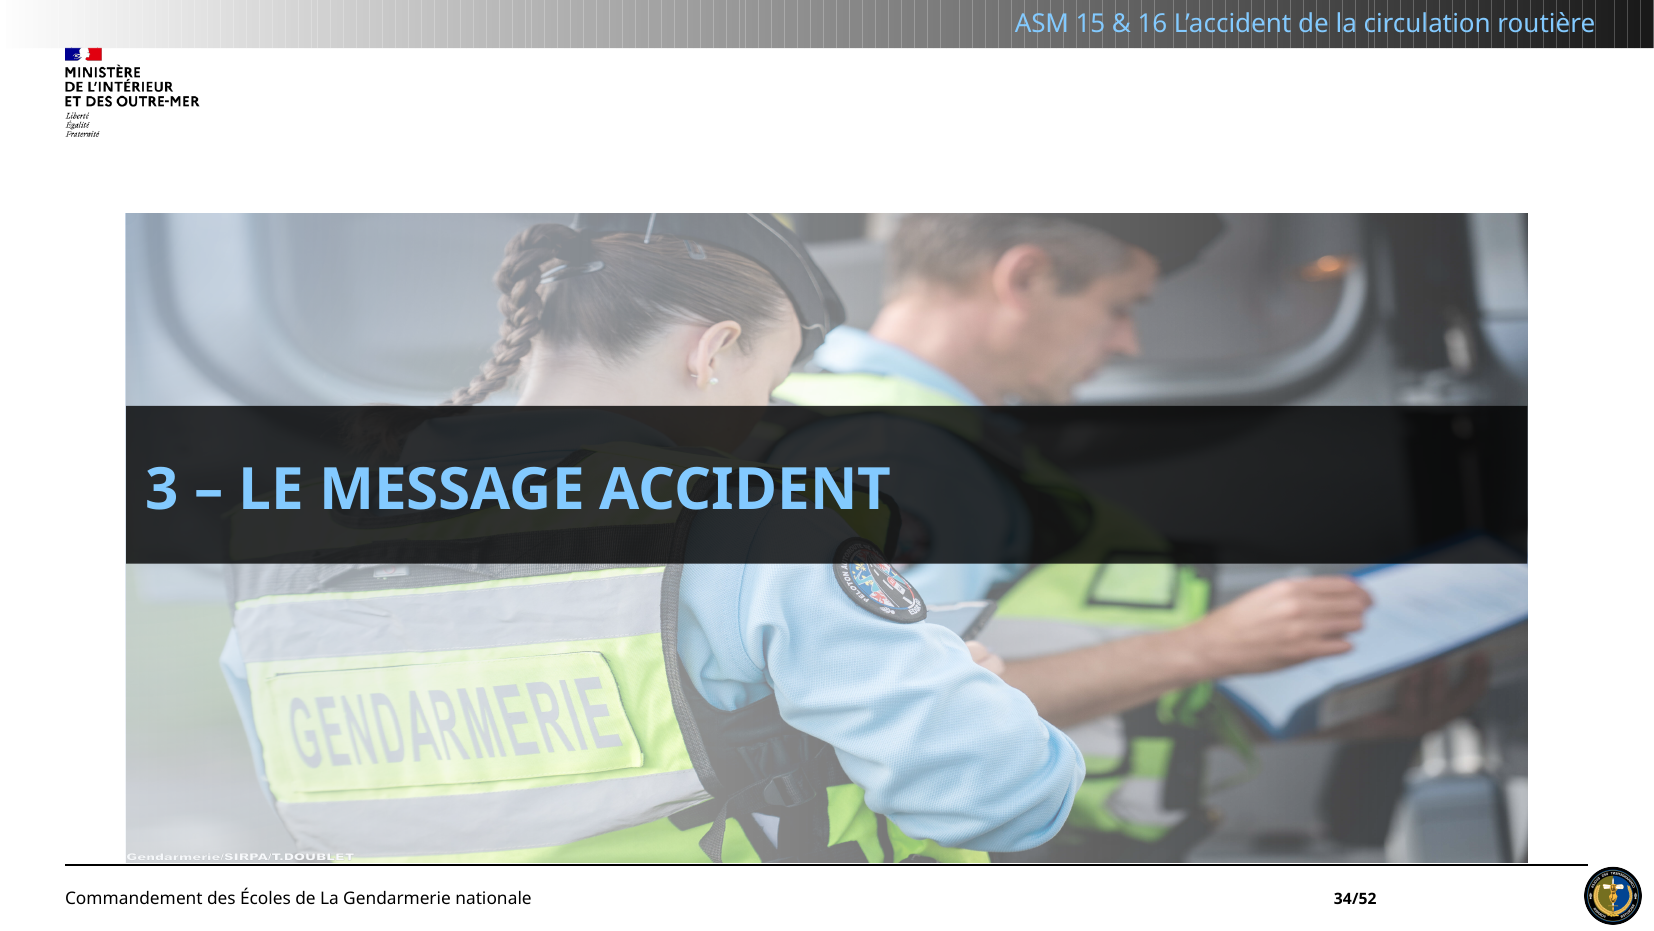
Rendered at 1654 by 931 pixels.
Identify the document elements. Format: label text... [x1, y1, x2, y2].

title 3 – LE MESSAGE ACCIDENT [80, 460, 1528, 565]
text_box [125, 565, 1528, 863]
picture [1584, 862, 1642, 925]
text_box [125, 213, 1528, 460]
picture [65, 49, 213, 138]
